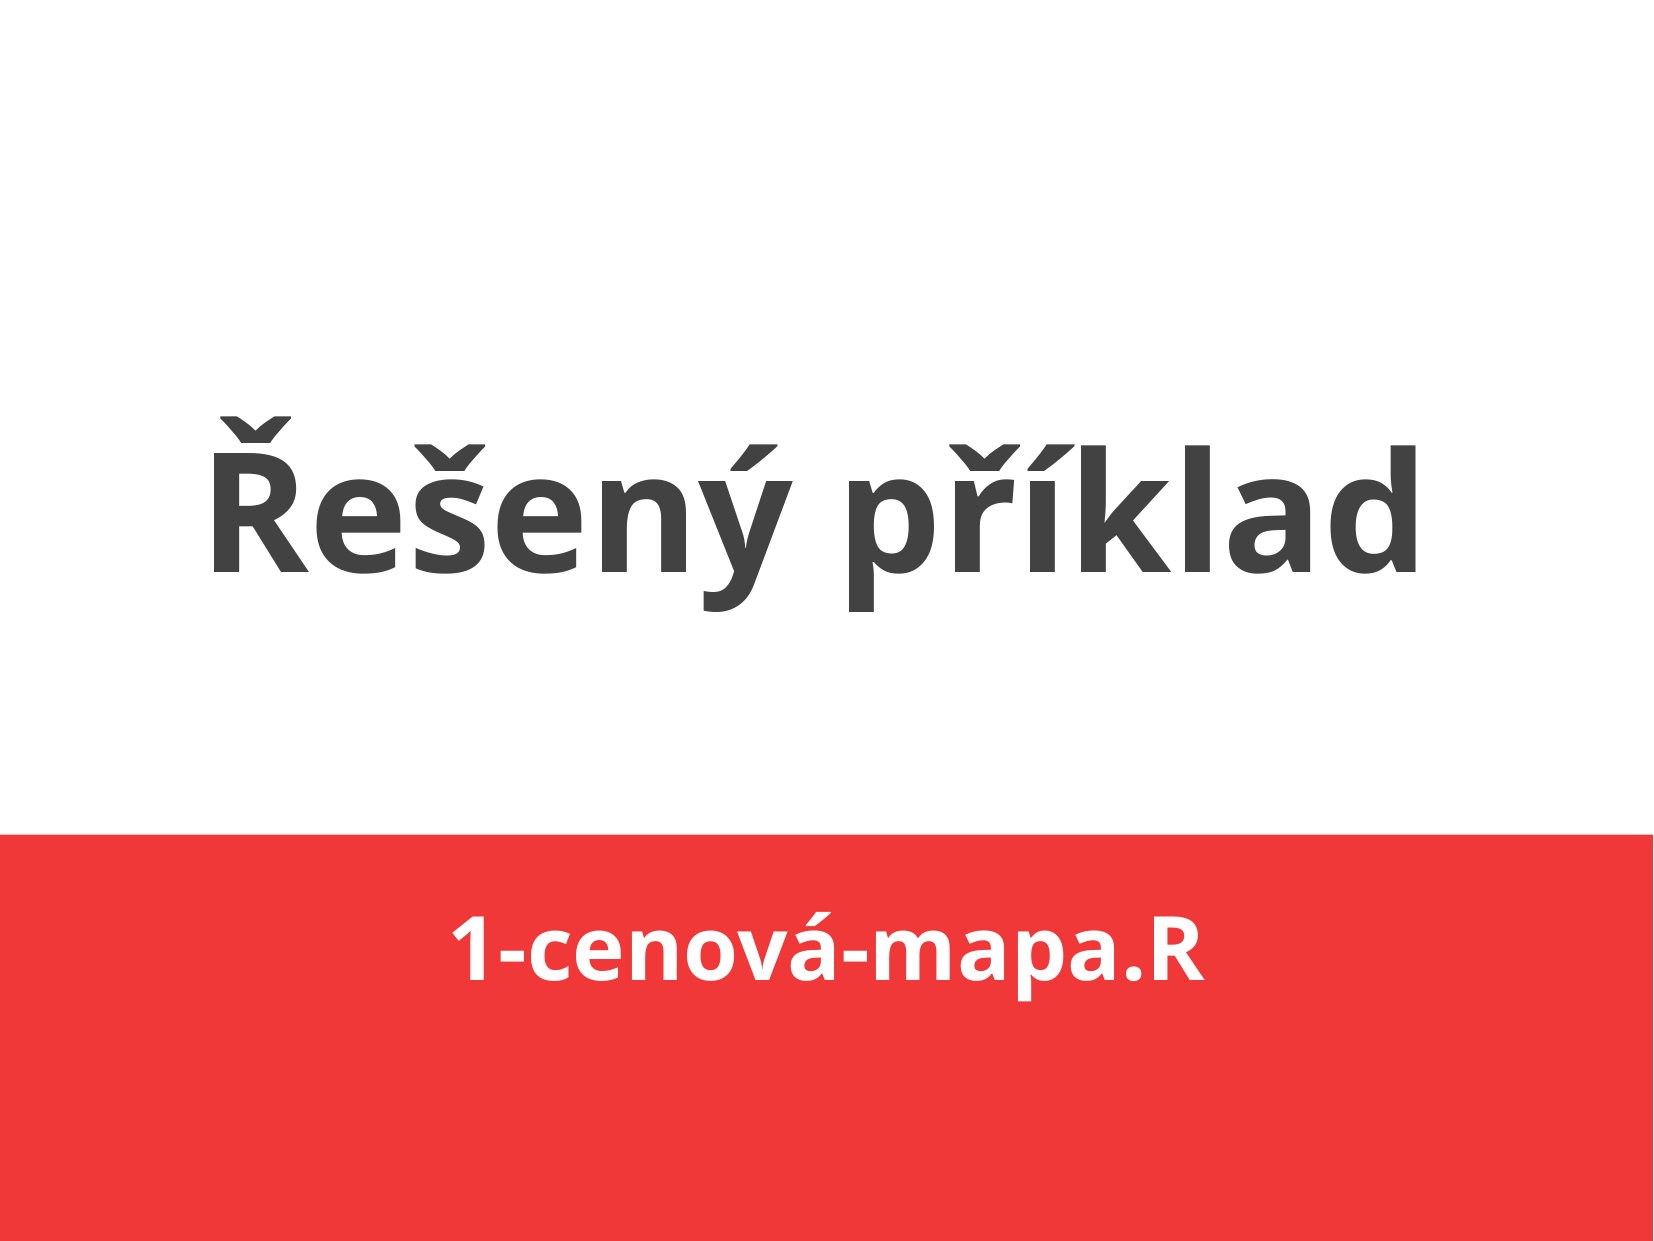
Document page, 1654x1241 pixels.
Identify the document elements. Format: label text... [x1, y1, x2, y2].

title Řešený příklad [70, 327, 1559, 915]
subtitle 1-cenová-mapa.R [82, 881, 1571, 1010]
